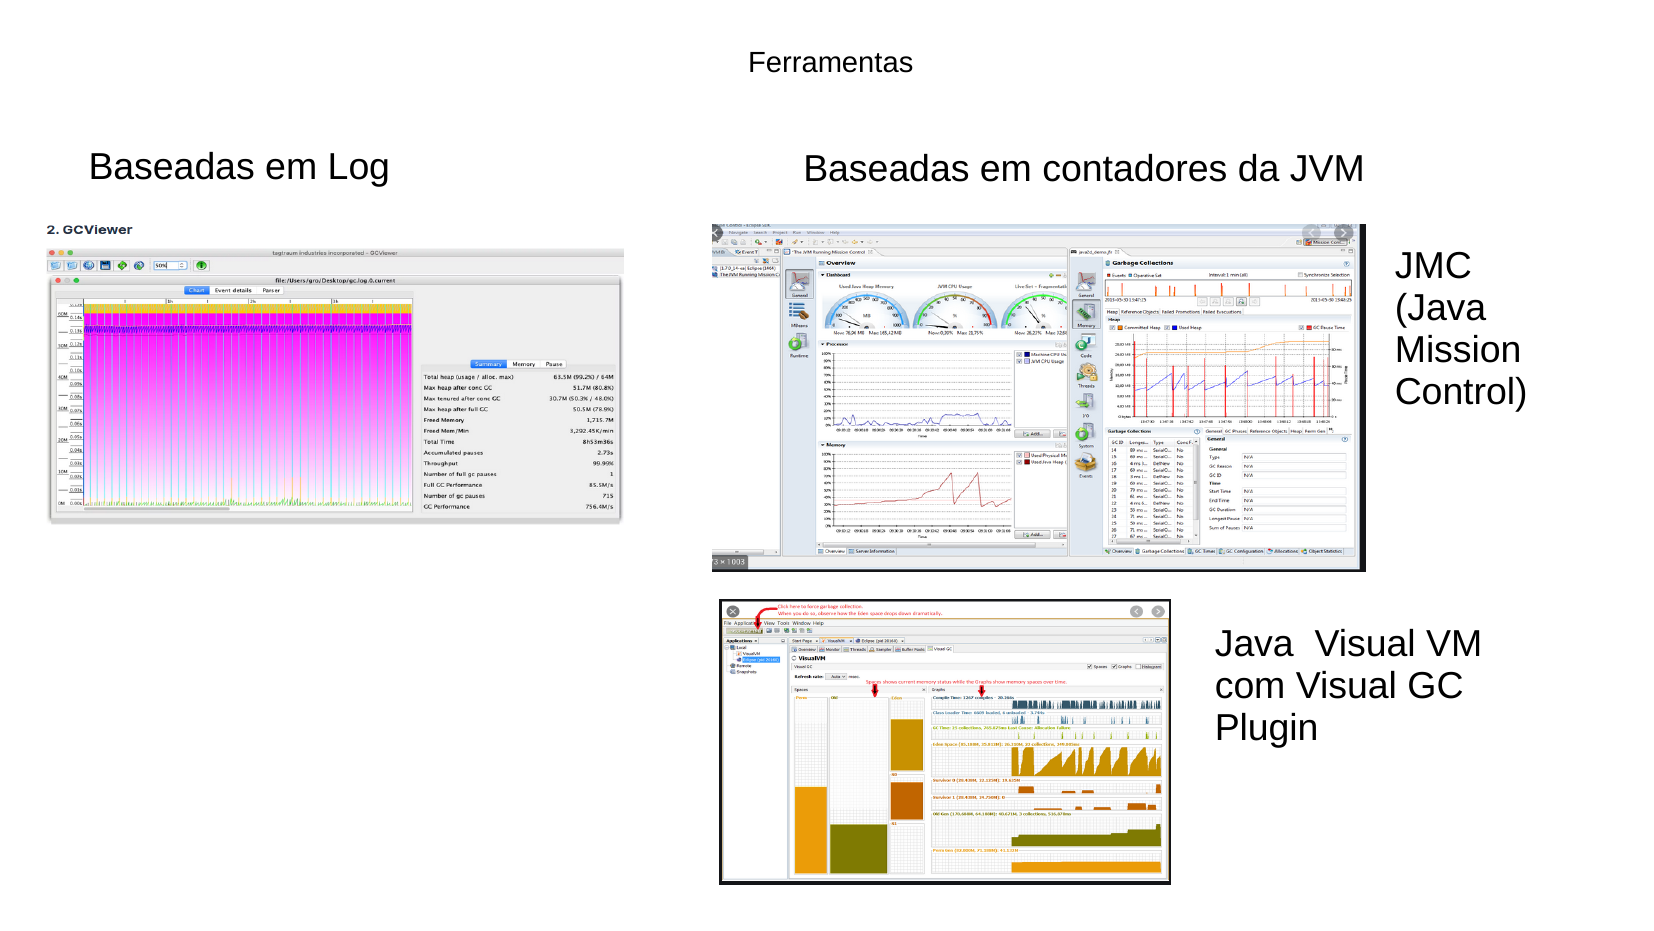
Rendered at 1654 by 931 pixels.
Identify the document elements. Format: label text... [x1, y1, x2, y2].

picture [719, 599, 1171, 886]
text_box Baseadas em Log [73, 138, 406, 196]
title Ferramentas [86, 0, 1576, 141]
text_box Baseadas em contadores da JVM [788, 140, 1381, 198]
text_box Java Visual VM com Visual GC Plugin [1200, 615, 1576, 841]
text_box JMC (Java Mission Control) [1380, 237, 1561, 421]
picture [712, 224, 1366, 572]
picture [37, 214, 631, 526]
